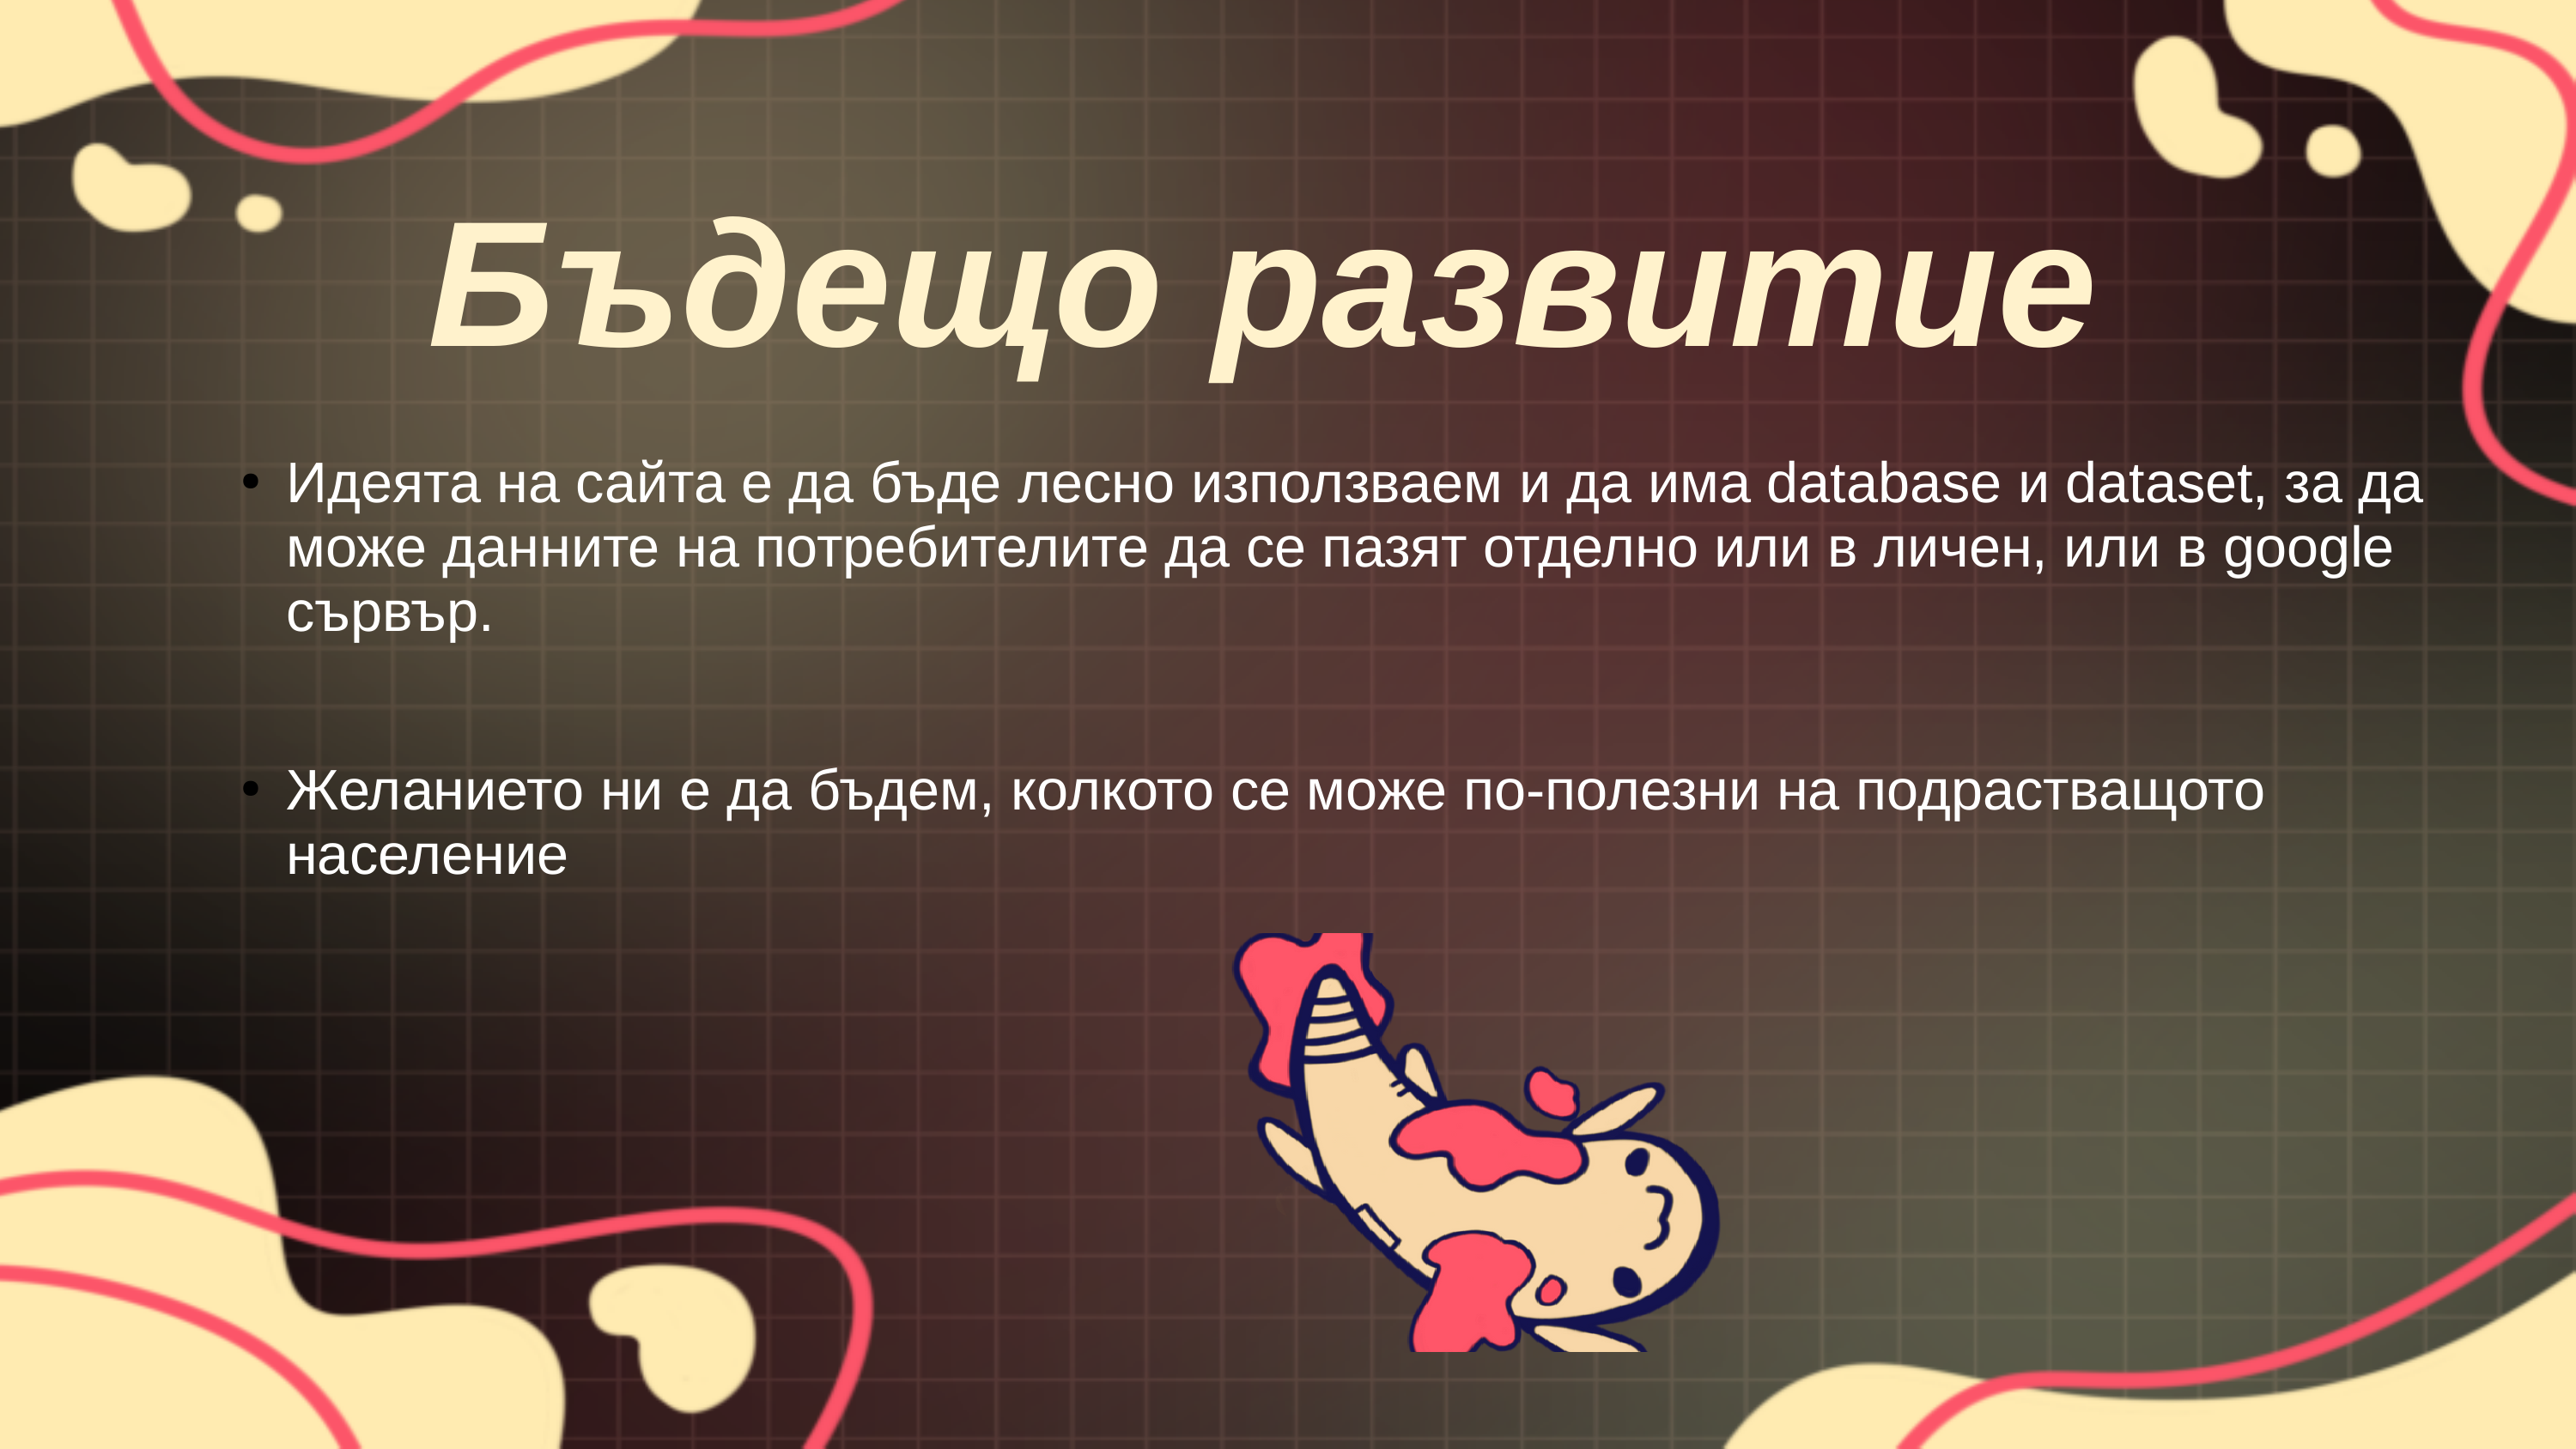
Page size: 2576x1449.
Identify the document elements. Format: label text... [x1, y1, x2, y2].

list Идеята на сайта е да бъде лесно използваем и да има database и dataset, за да може данните на потребителите да се пазят отделно или в личен, или в google сървър. Желанието ни е да бъдем, колкото се може по-полезни на подрастващото население [225, 451, 2544, 1291]
text_box [0, 0, 2576, 1449]
title Бъдещо развитие [129, 96, 2447, 385]
